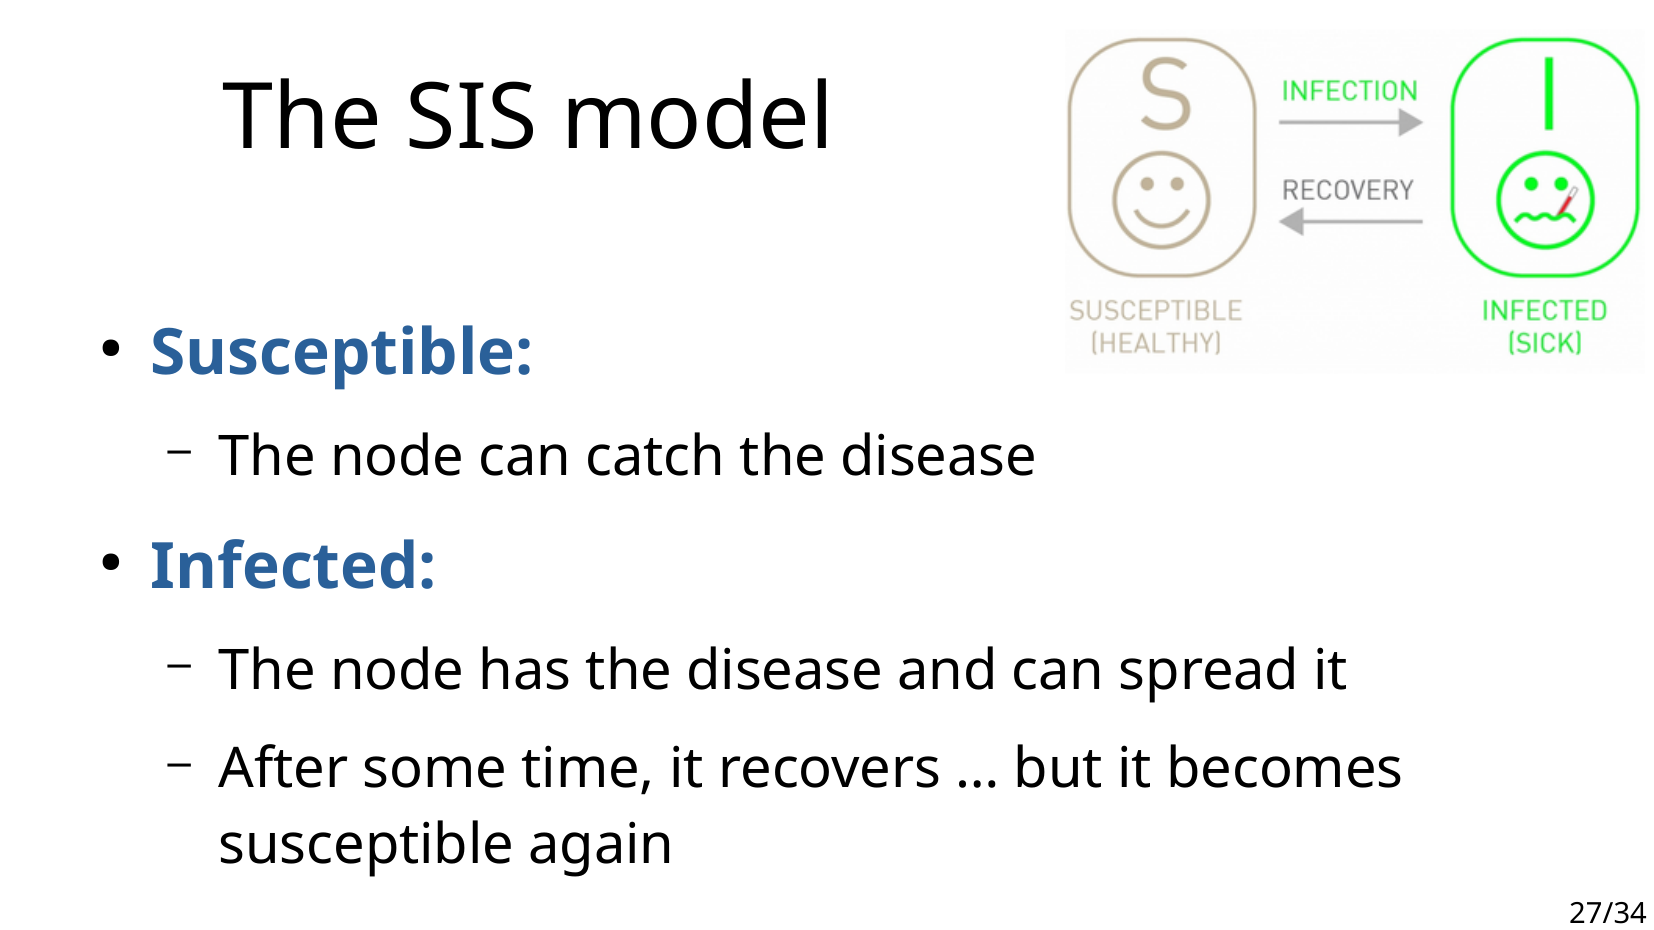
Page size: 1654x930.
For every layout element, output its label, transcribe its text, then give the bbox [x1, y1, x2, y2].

title The SIS model [82, 1, 976, 225]
picture [1065, 29, 1645, 374]
list Susceptible: The node can catch the disease Infected: The node has the disease and can spread it After some time, it recovers … but it becomes susceptible again [82, 306, 1571, 888]
